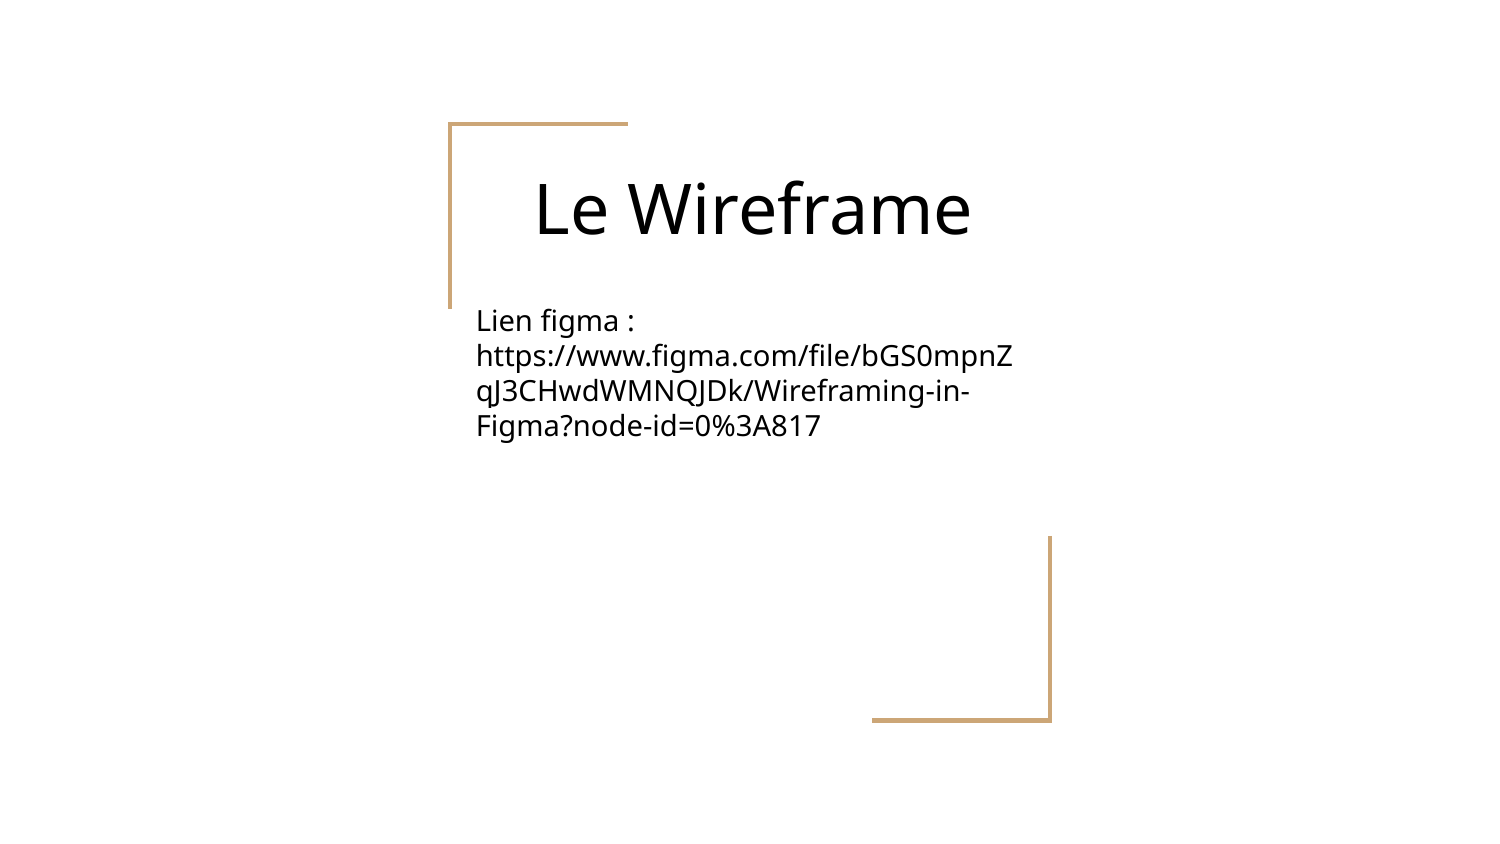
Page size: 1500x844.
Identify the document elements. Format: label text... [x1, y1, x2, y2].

text_box Lien figma : https://www.figma.com/file/bGS0mpnZqJ3CHwdWMNQJDk/Wireframing-in-Figma?node-id=0%3A817 [460, 287, 1045, 458]
title Le Wireframe [512, 142, 1014, 270]
